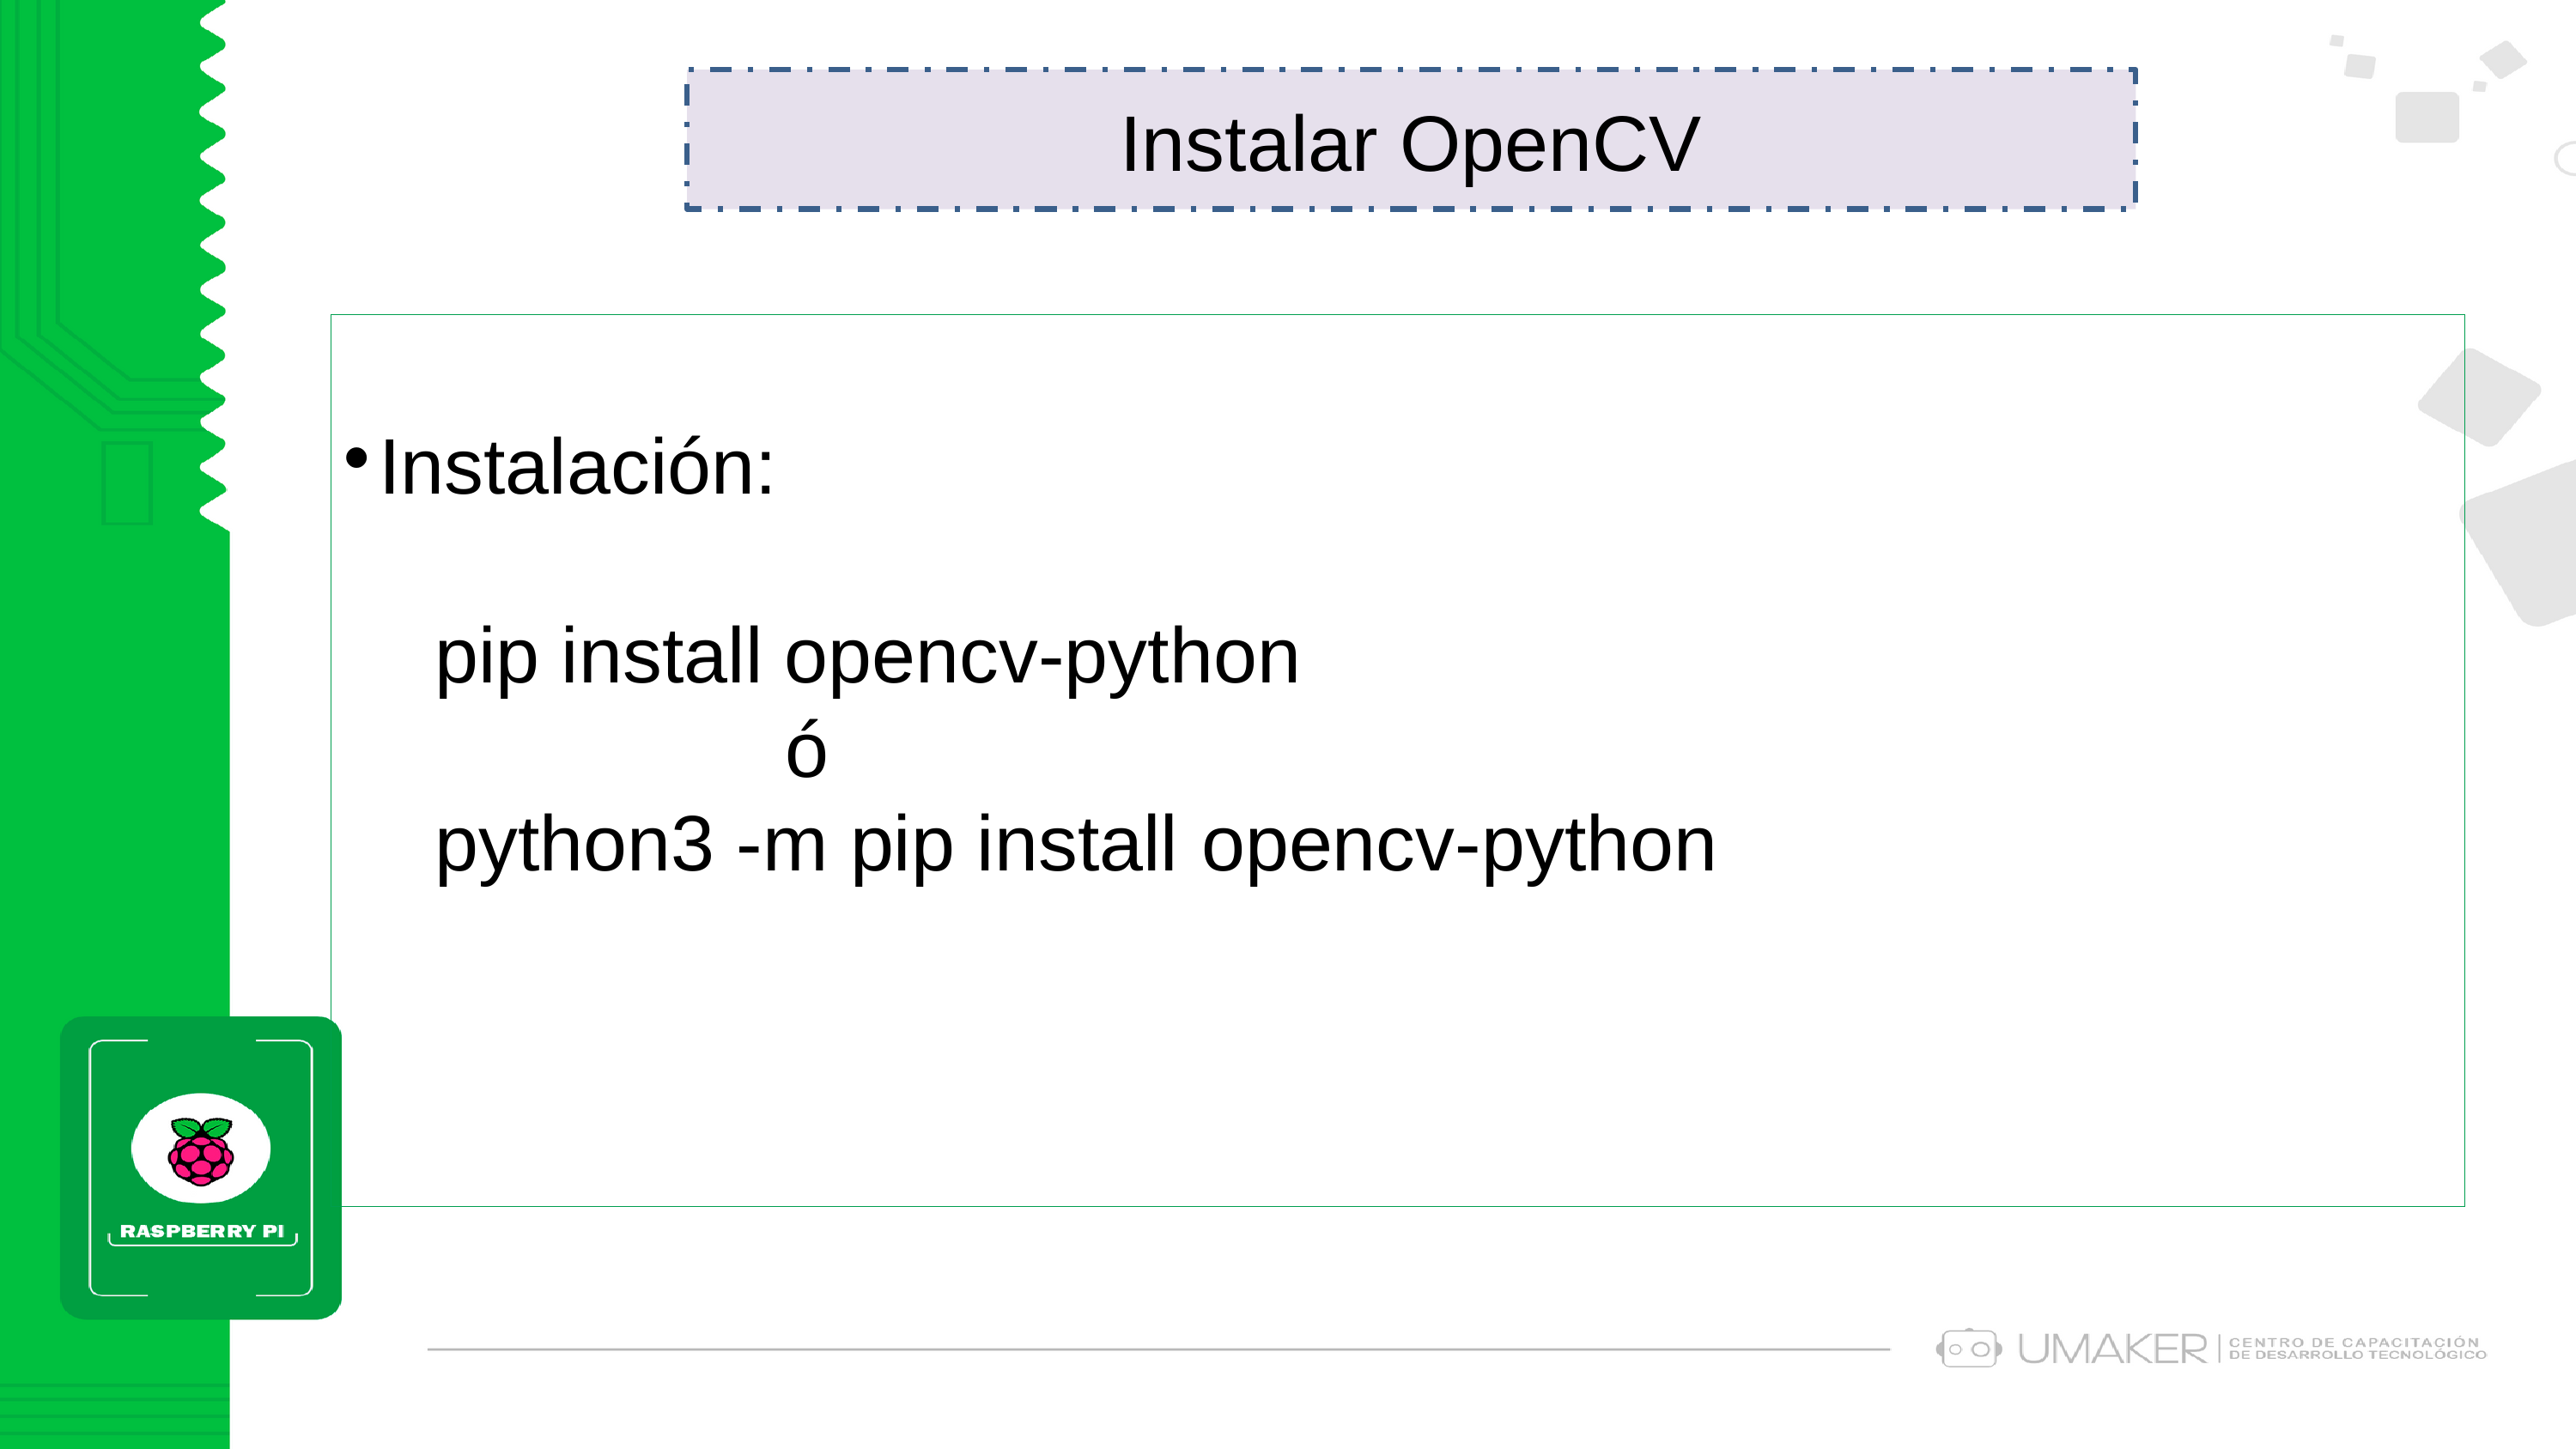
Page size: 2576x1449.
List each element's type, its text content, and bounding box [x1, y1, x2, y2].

picture [0, 0, 2576, 1449]
text_box Instalación: pip install opencv-python ó python3 -m pip install opencv-python [331, 314, 2465, 1207]
text_box Instalar OpenCV [687, 70, 2136, 209]
